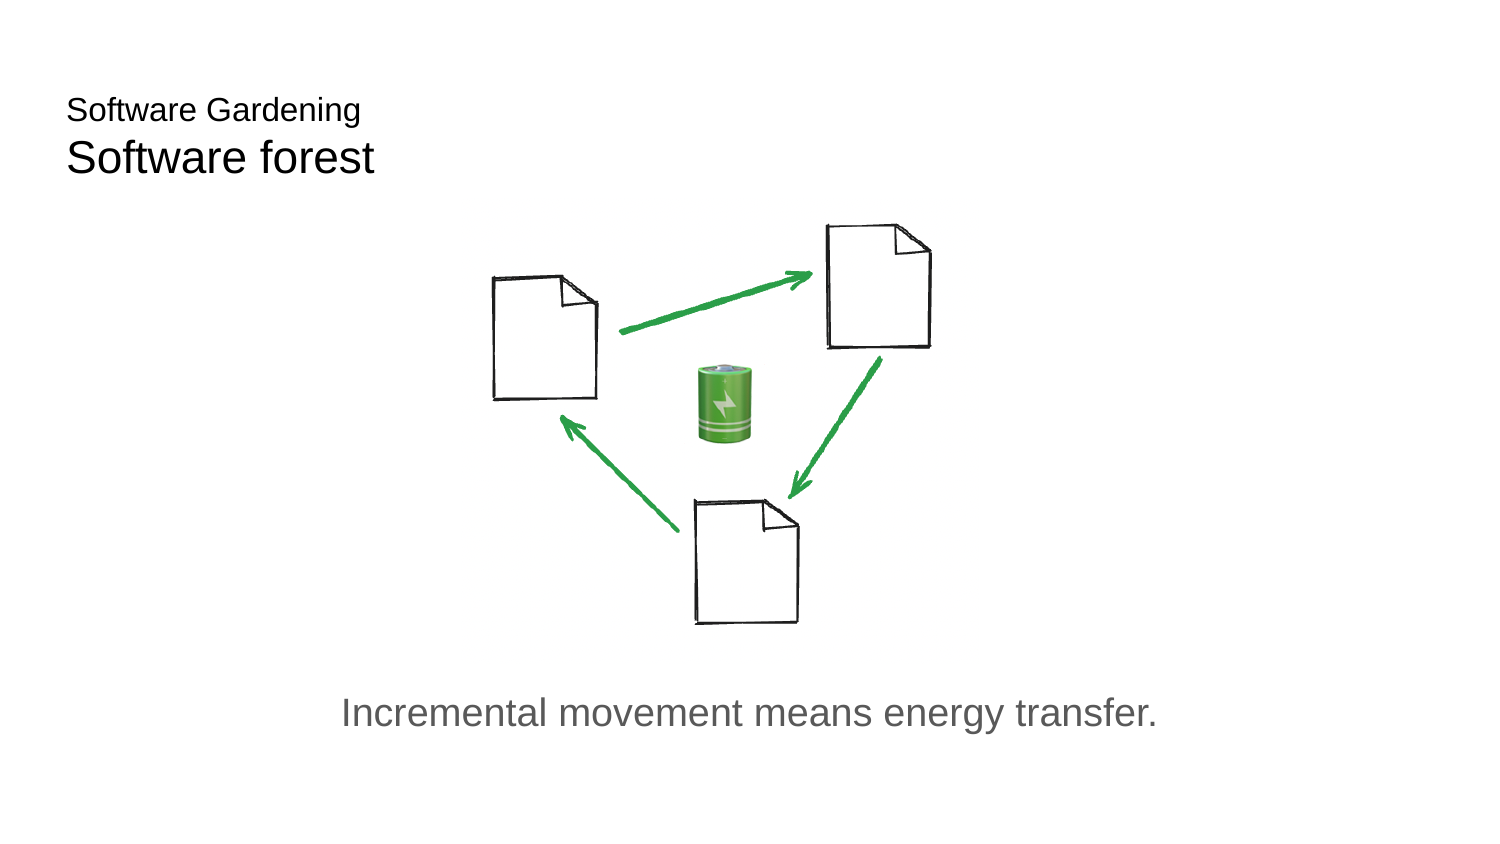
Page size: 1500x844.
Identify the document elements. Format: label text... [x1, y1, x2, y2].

text_box Software Gardening Software forest [51, 72, 1449, 199]
picture [461, 198, 979, 665]
list Incremental movement means energy transfer. [162, 675, 1338, 740]
